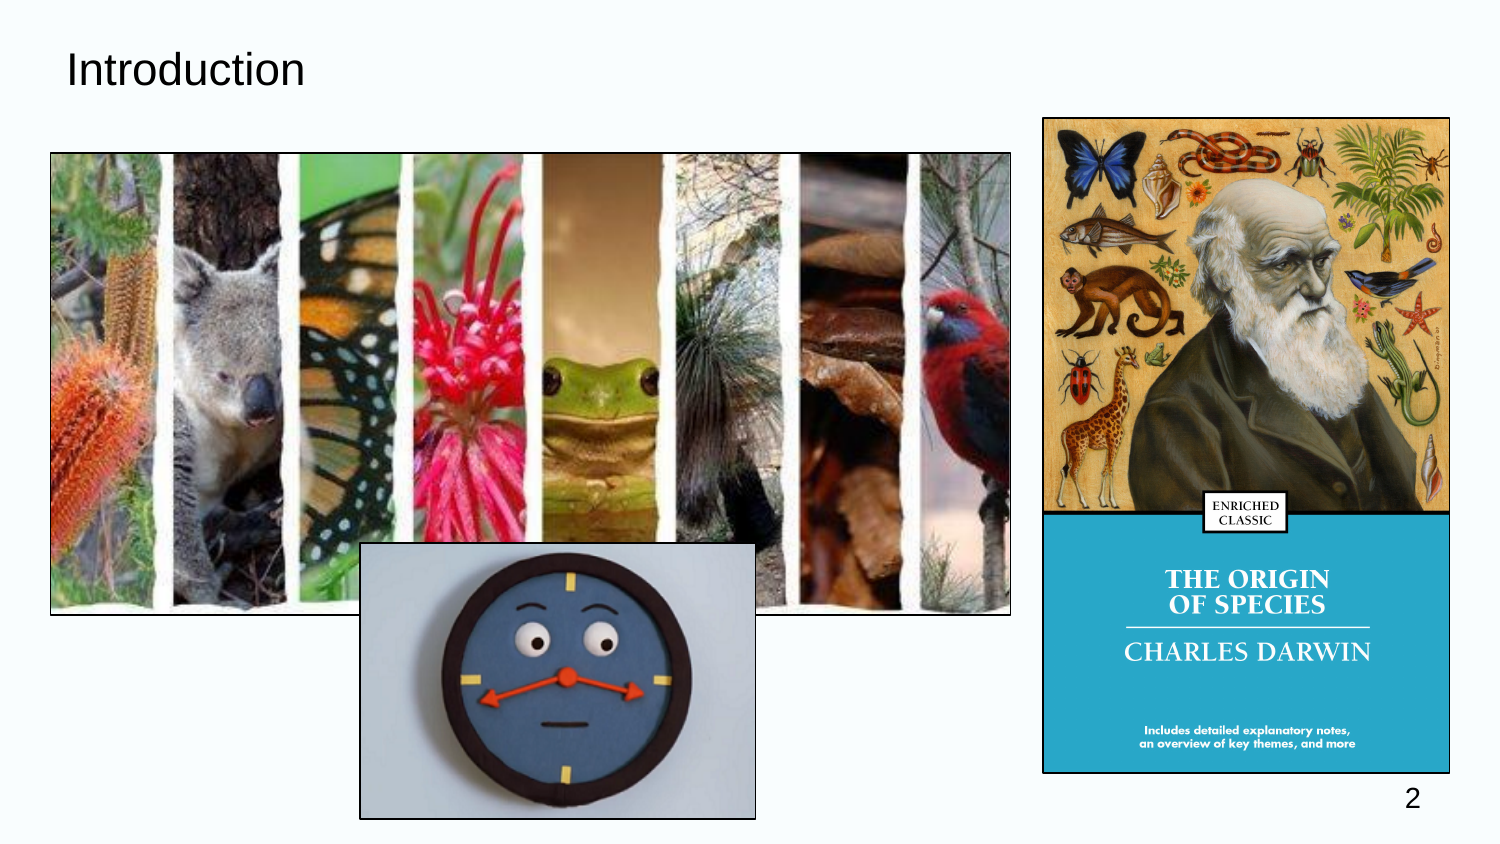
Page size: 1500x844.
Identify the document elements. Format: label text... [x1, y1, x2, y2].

title Introduction [51, 24, 1449, 119]
picture [51, 154, 1010, 615]
picture [360, 543, 755, 819]
slide_number <getal> [1389, 764, 1480, 830]
picture [1043, 118, 1449, 772]
